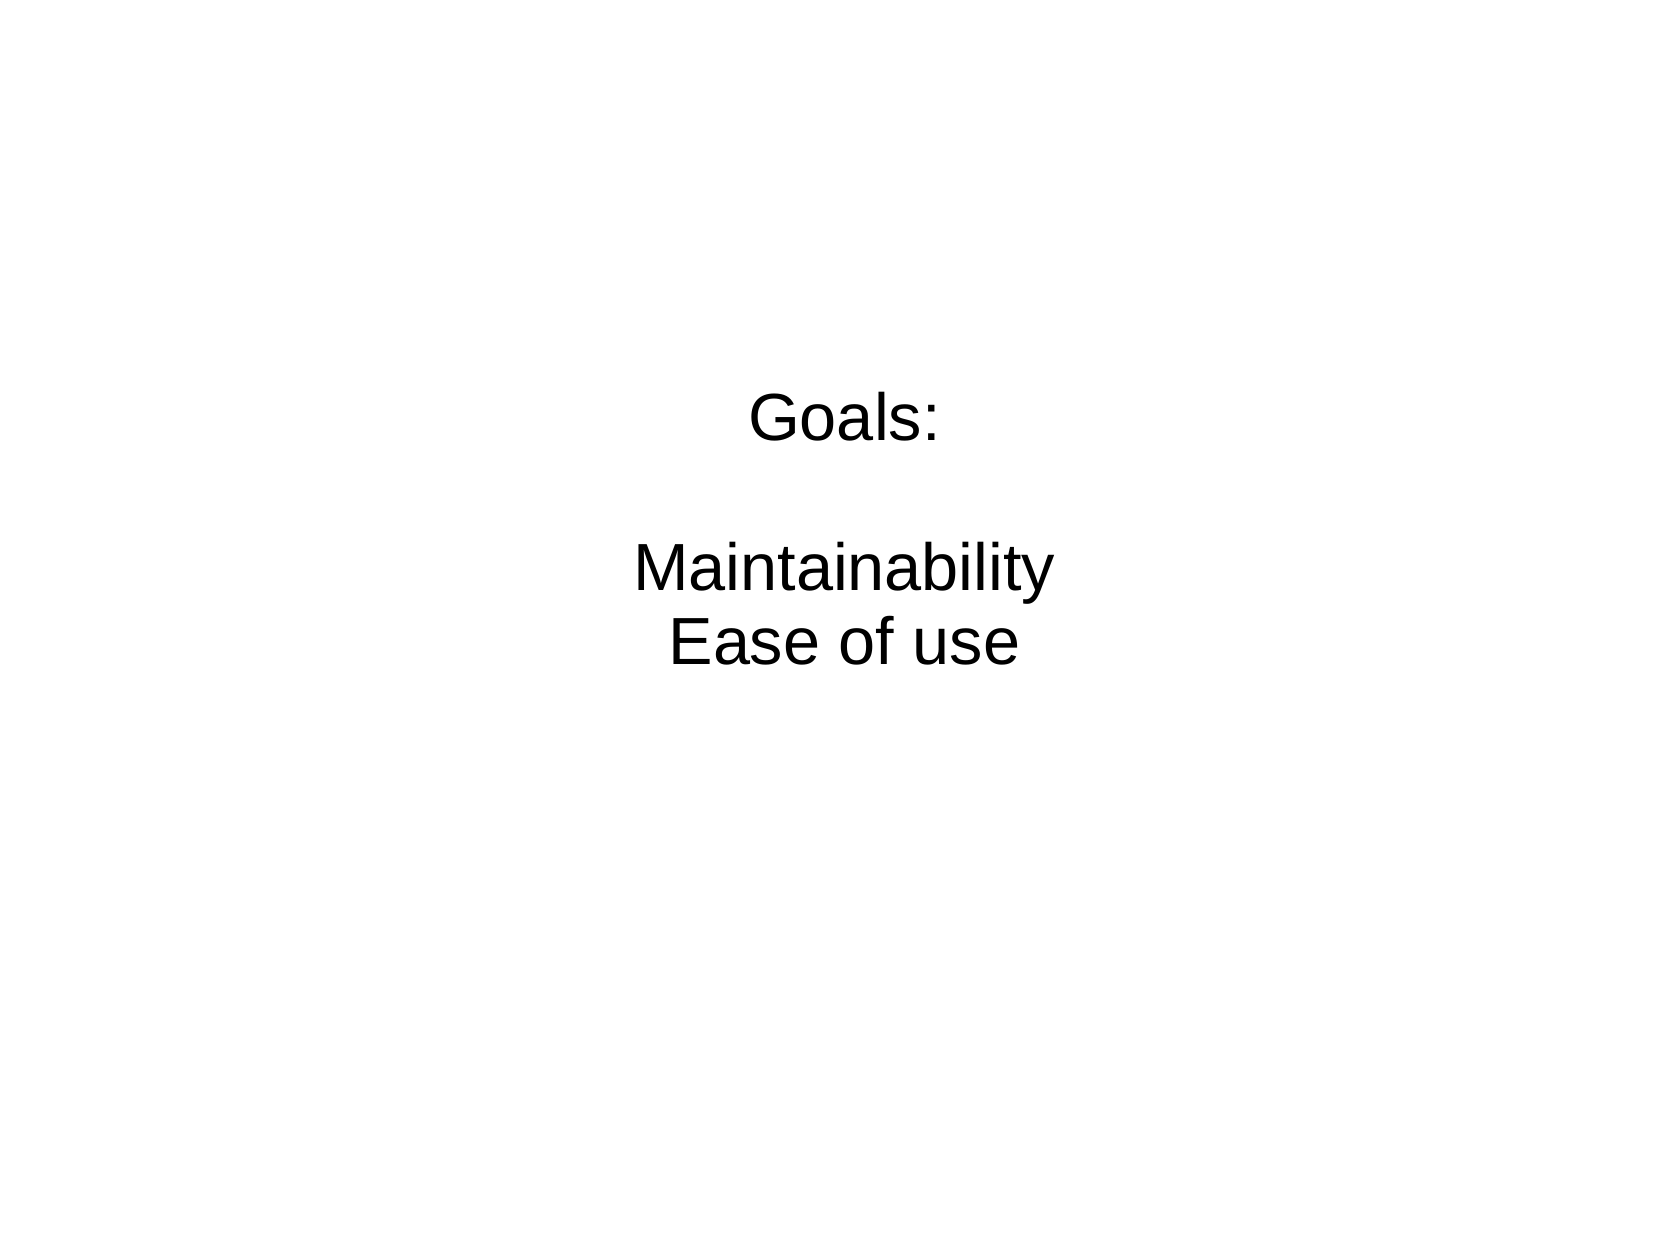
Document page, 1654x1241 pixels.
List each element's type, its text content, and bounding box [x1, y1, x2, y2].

subtitle Goals: Maintainability Ease of use [82, 49, 1571, 1010]
